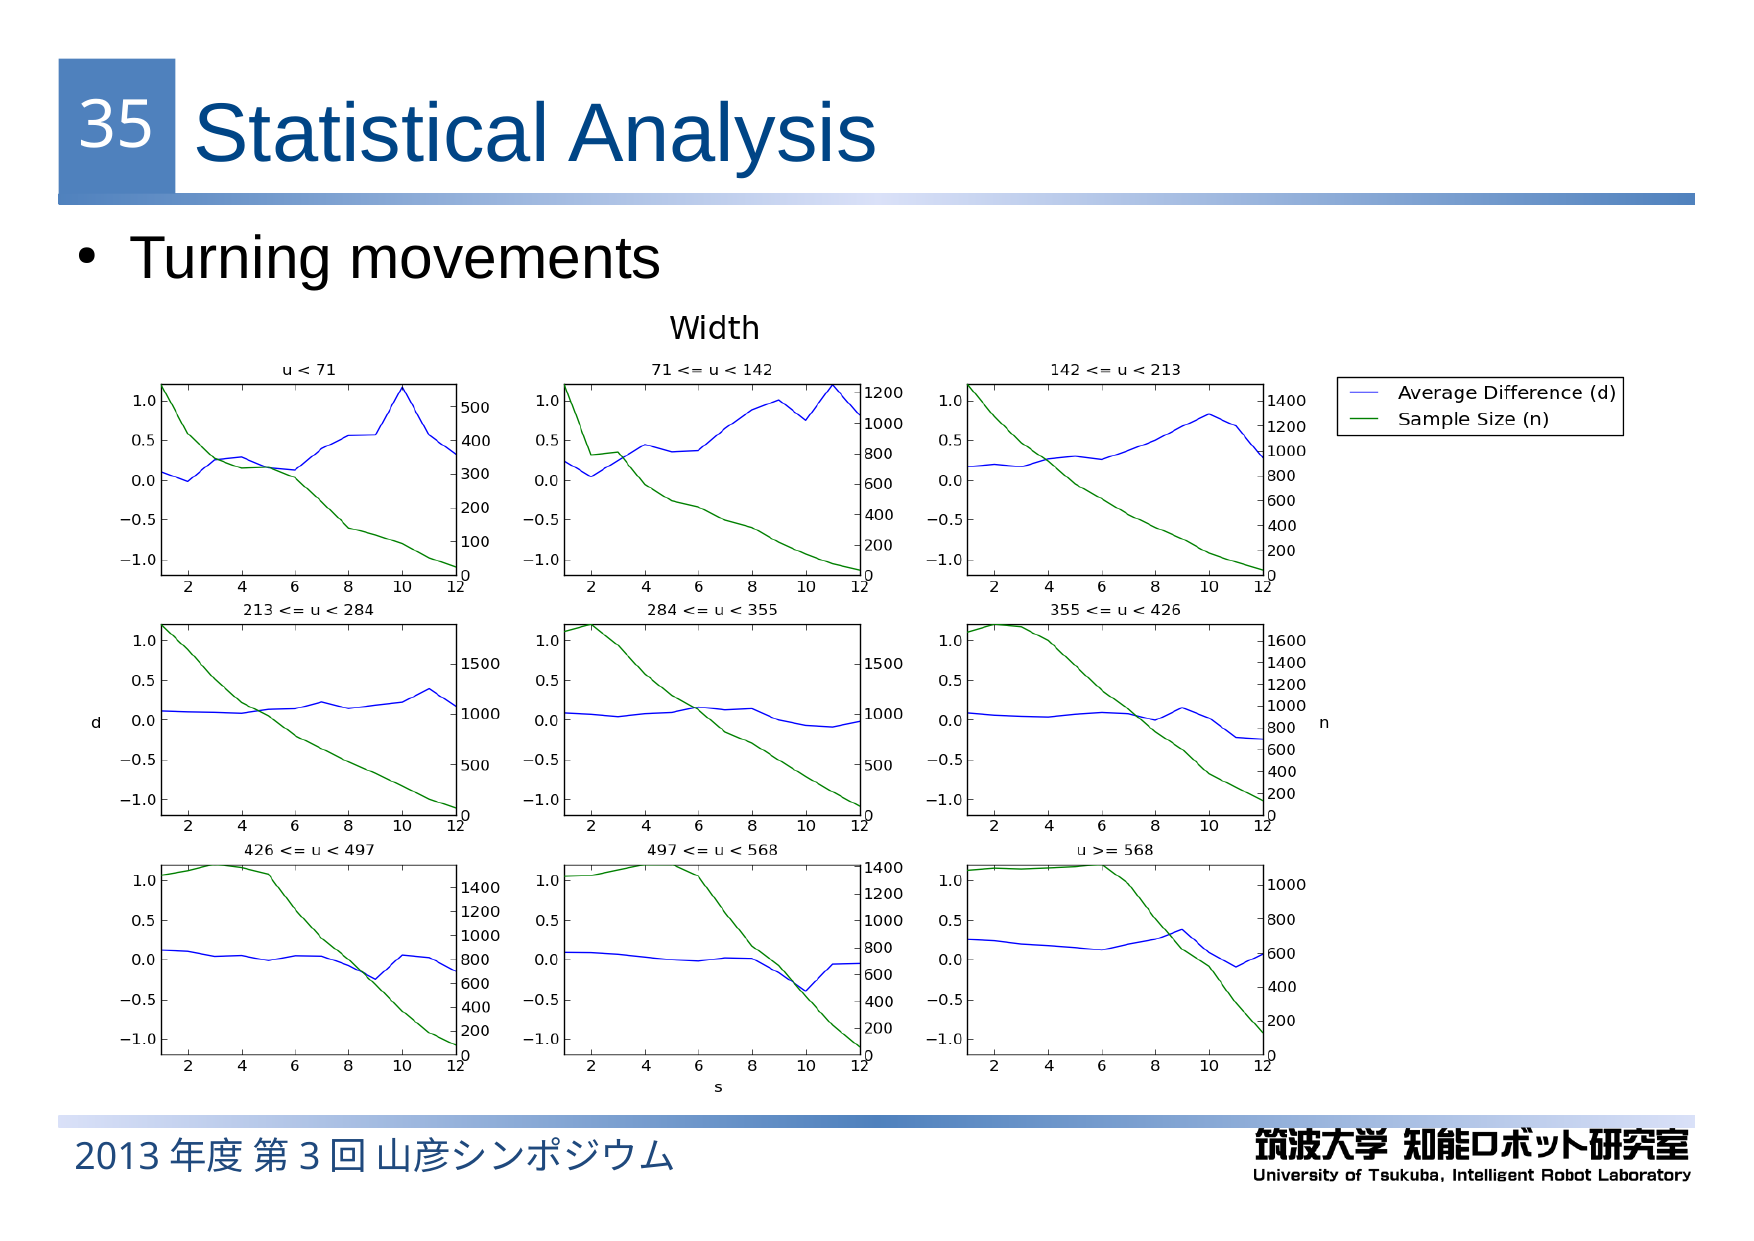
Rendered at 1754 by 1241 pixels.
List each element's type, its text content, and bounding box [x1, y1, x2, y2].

title Statistical Analysis [193, 61, 1651, 205]
picture [1252, 1127, 1691, 1182]
picture [58, 298, 1696, 1108]
list Turning movements [58, 223, 1696, 298]
